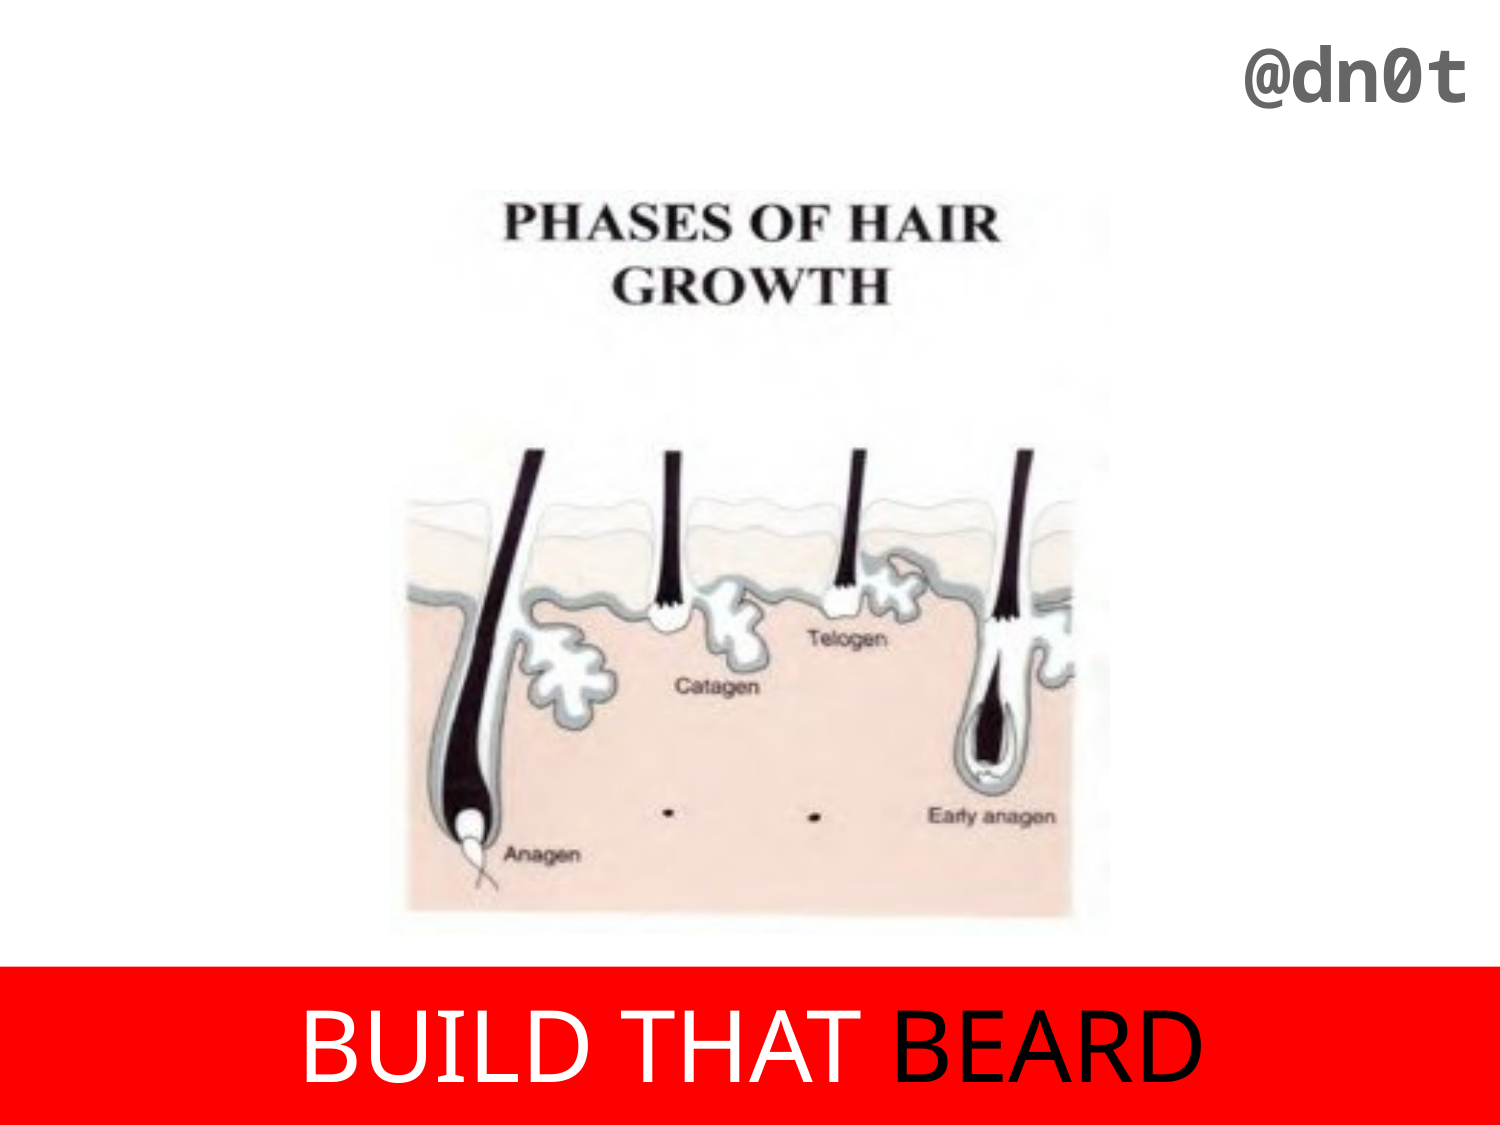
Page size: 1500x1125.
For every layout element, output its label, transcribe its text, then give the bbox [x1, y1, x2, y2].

list BUILD THAT BEARD [28, 974, 1478, 1111]
picture [390, 190, 1110, 935]
